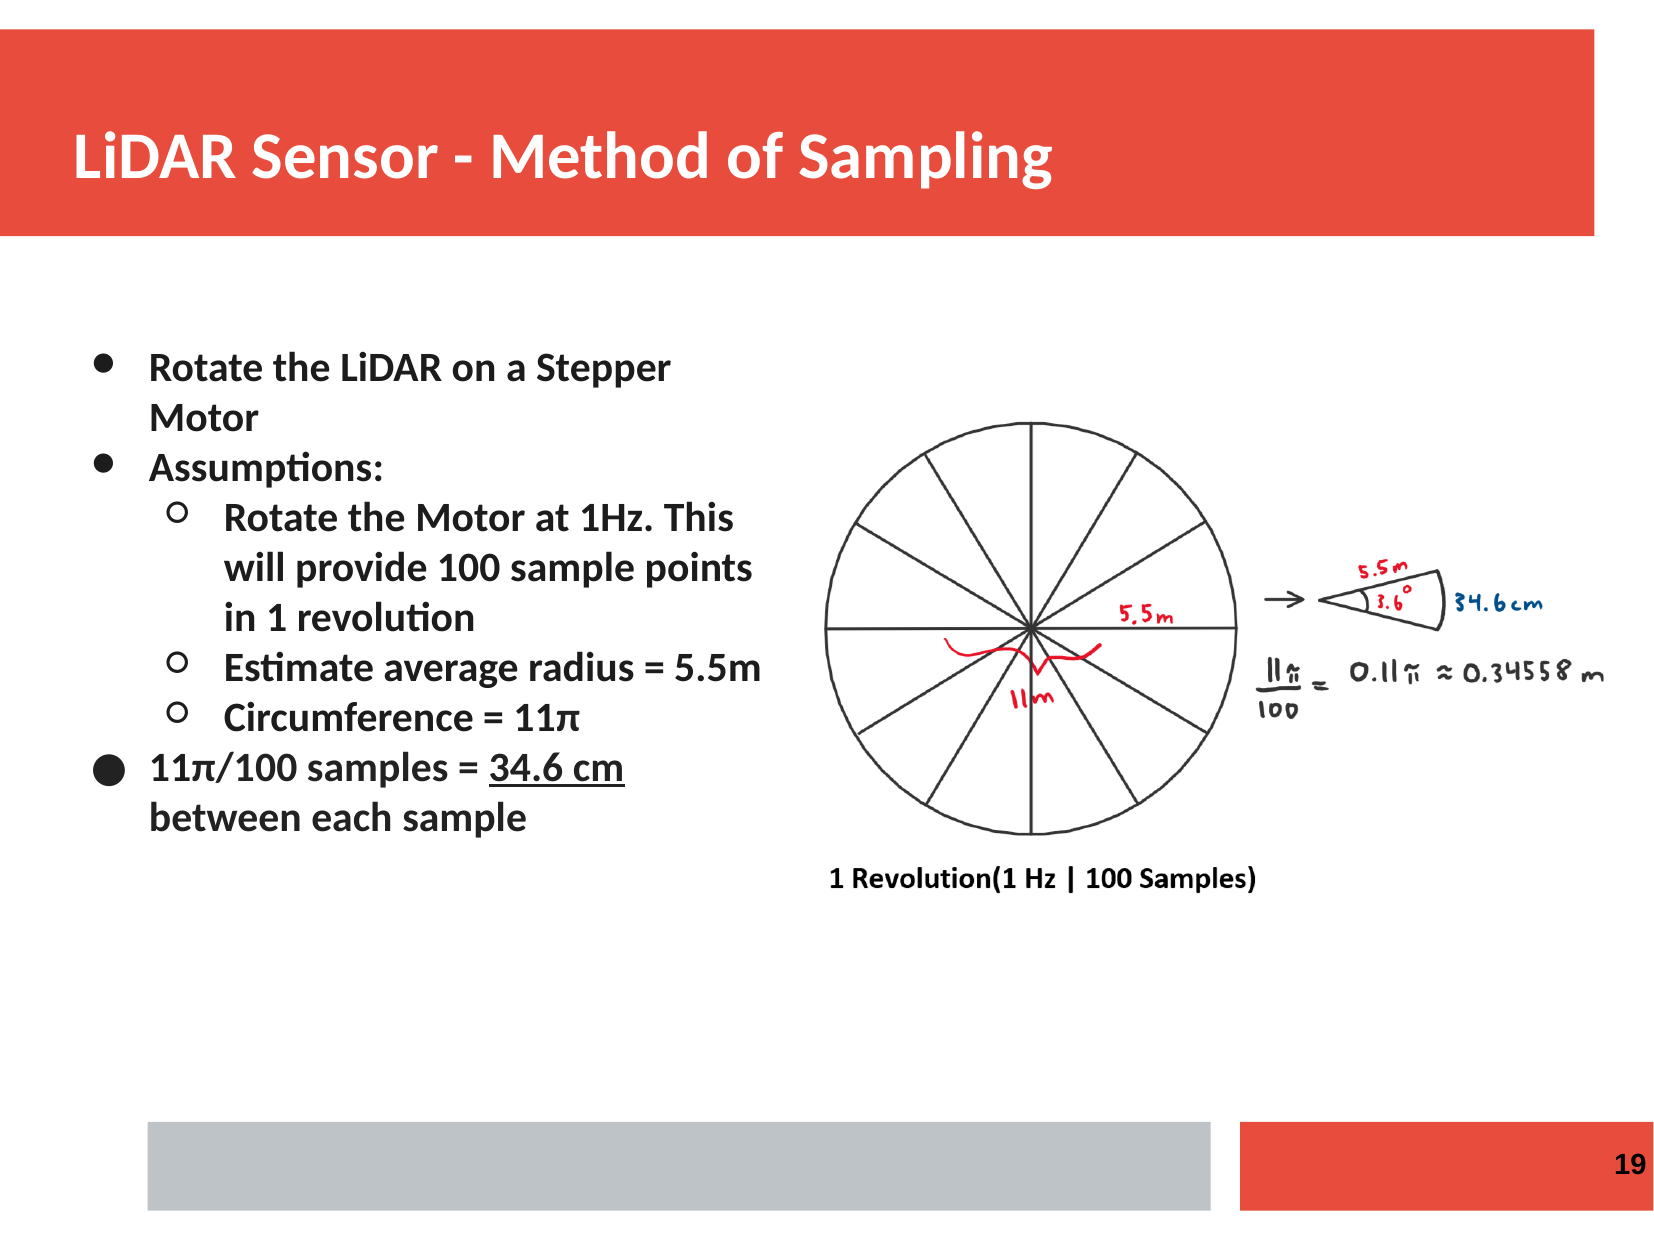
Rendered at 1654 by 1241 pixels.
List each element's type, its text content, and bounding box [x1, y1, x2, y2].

slide_number <number> [1547, 1145, 1647, 1241]
title LiDAR Sensor - Method of Sampling [59, 59, 1595, 207]
list Rotate the LiDAR on a Stepper Motor Assumptions: Rotate the Motor at 1Hz. This will provide 100 sample points in 1 revolution Estimate average radius = 5.5m Circumference = 11π 11π/100 samples = 34.6 cm between each sample [59, 324, 794, 1093]
picture [793, 419, 1604, 905]
